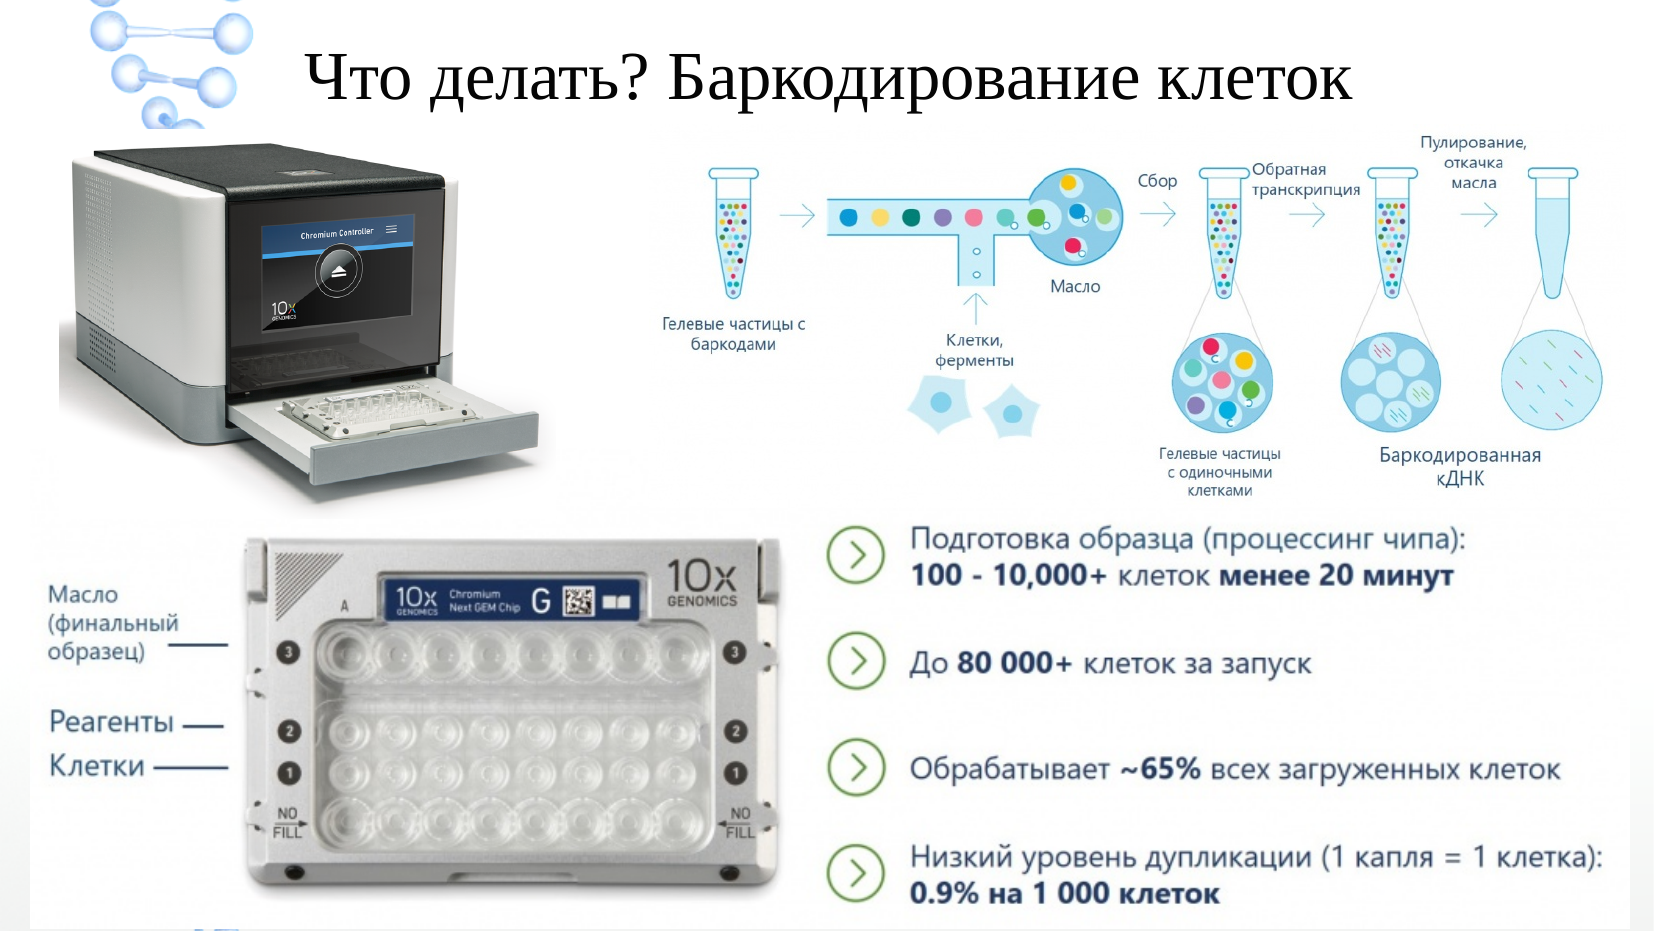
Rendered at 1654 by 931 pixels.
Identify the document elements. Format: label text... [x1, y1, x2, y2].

picture [0, 0, 1654, 931]
title Что делать? Баркодирование клеток [165, 0, 1495, 154]
